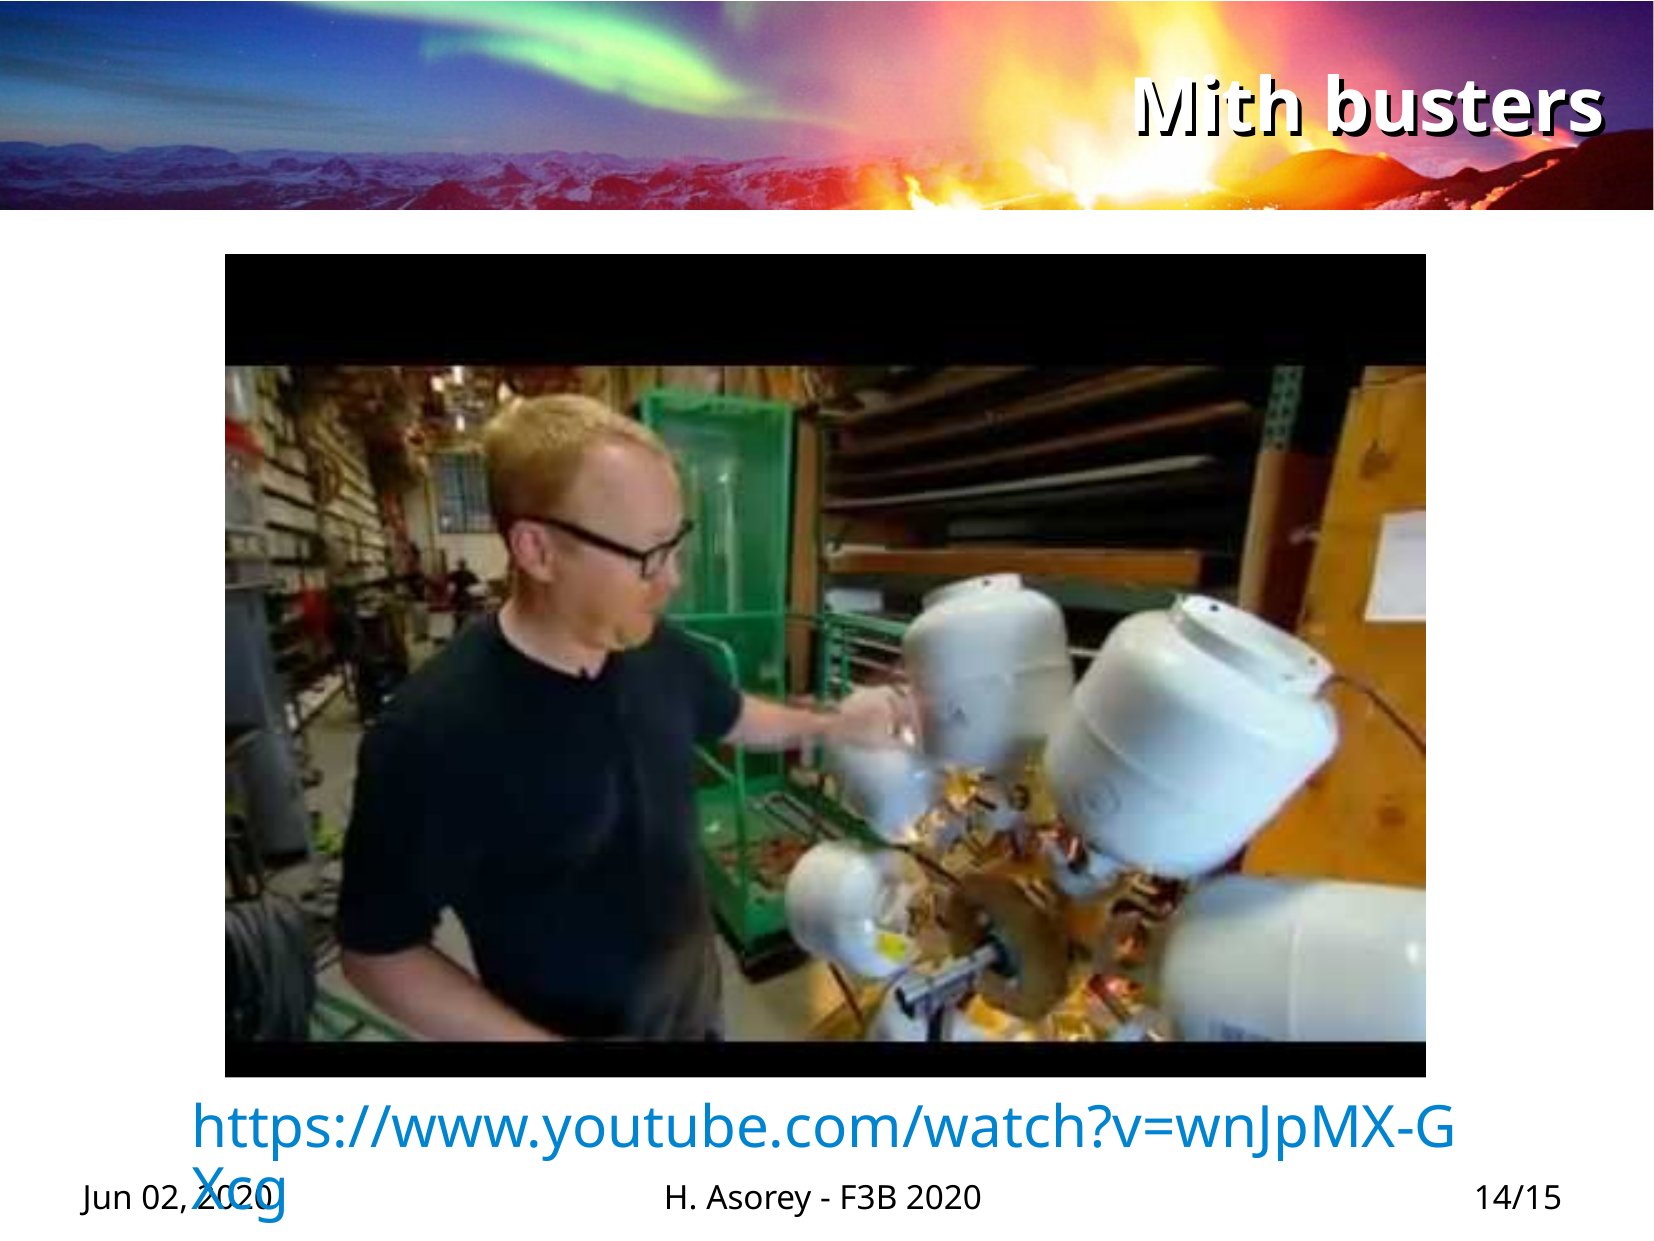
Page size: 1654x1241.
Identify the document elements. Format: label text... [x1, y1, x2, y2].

picture [225, 254, 1426, 1077]
text_box https://www.youtube.com/watch?v=wnJpMX-GXcg [176, 1077, 1477, 1164]
title Mith busters [45, 15, 1606, 191]
picture [0, 1, 1654, 210]
